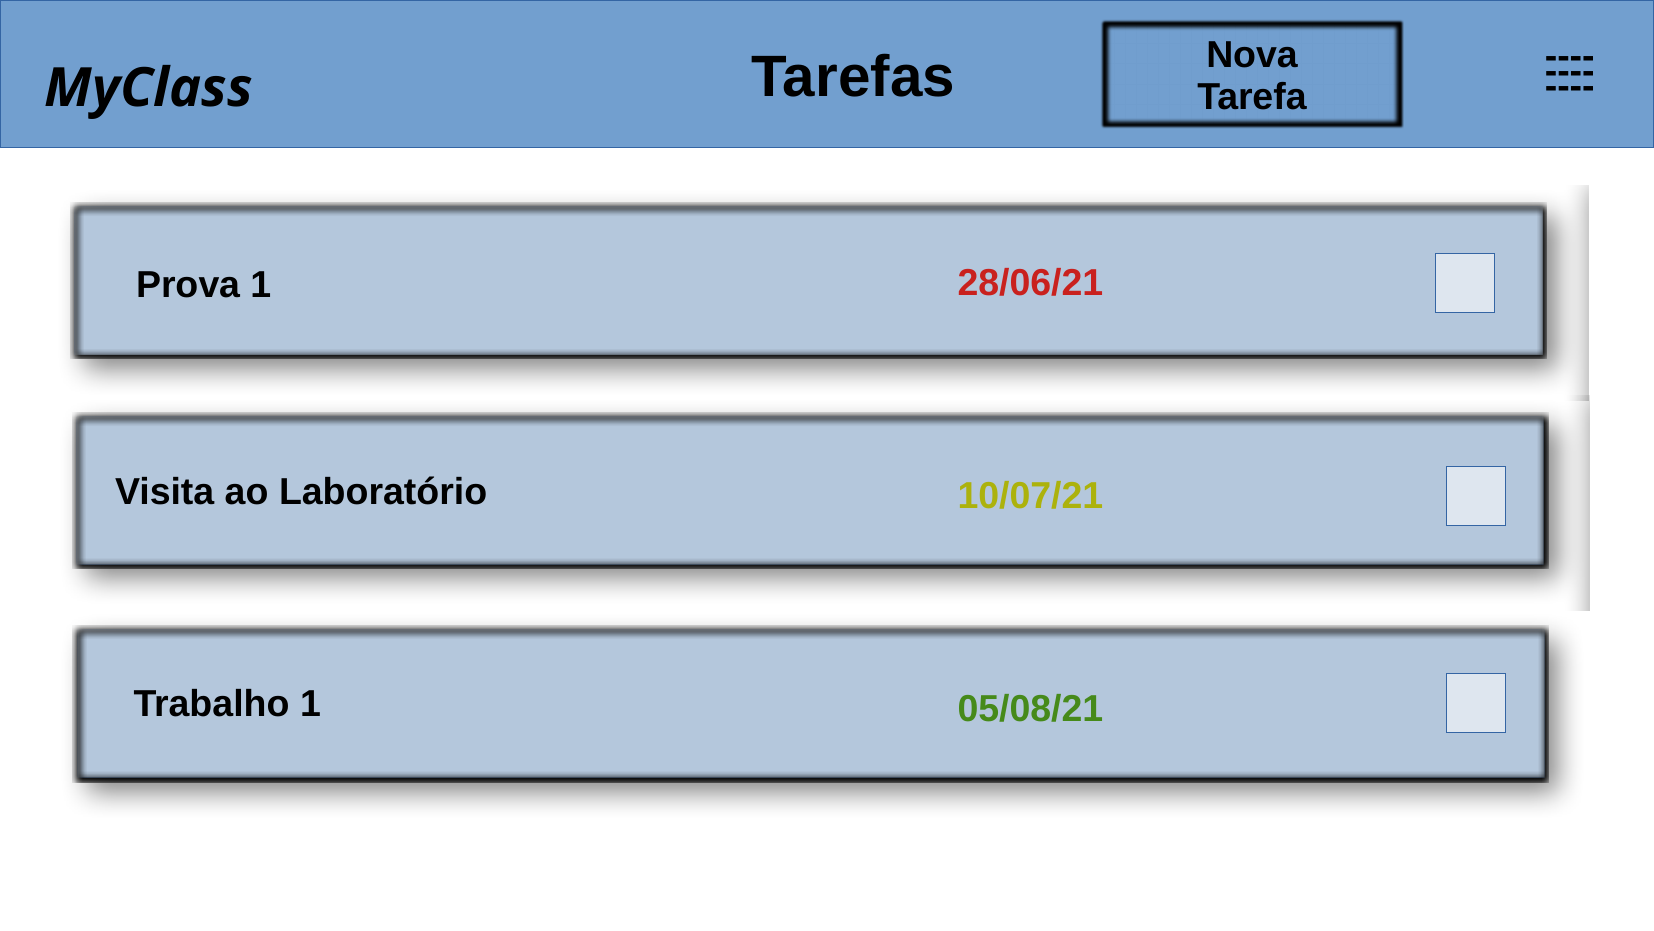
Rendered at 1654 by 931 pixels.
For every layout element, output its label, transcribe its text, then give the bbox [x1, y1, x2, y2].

text_box 10/07/21 [927, 460, 1134, 530]
text_box Nova Tarefa [1104, 26, 1400, 126]
text_box 05/08/21 [927, 673, 1134, 743]
text_box [1128, 0, 1654, 148]
text_box [79, 420, 1543, 564]
text_box Tarefas [578, 0, 1128, 158]
text_box 28/06/21 [927, 248, 1134, 318]
text_box Visita ao Laboratório [100, 420, 532, 562]
text_box ---- ---- ---- [1510, 33, 1629, 134]
text_box Prova 1 [100, 249, 308, 319]
text_box [0, 0, 578, 148]
text_box [80, 633, 1544, 777]
text_box [78, 209, 1542, 354]
text_box MyClass [29, 41, 296, 111]
text_box Trabalho 1 [100, 654, 355, 754]
